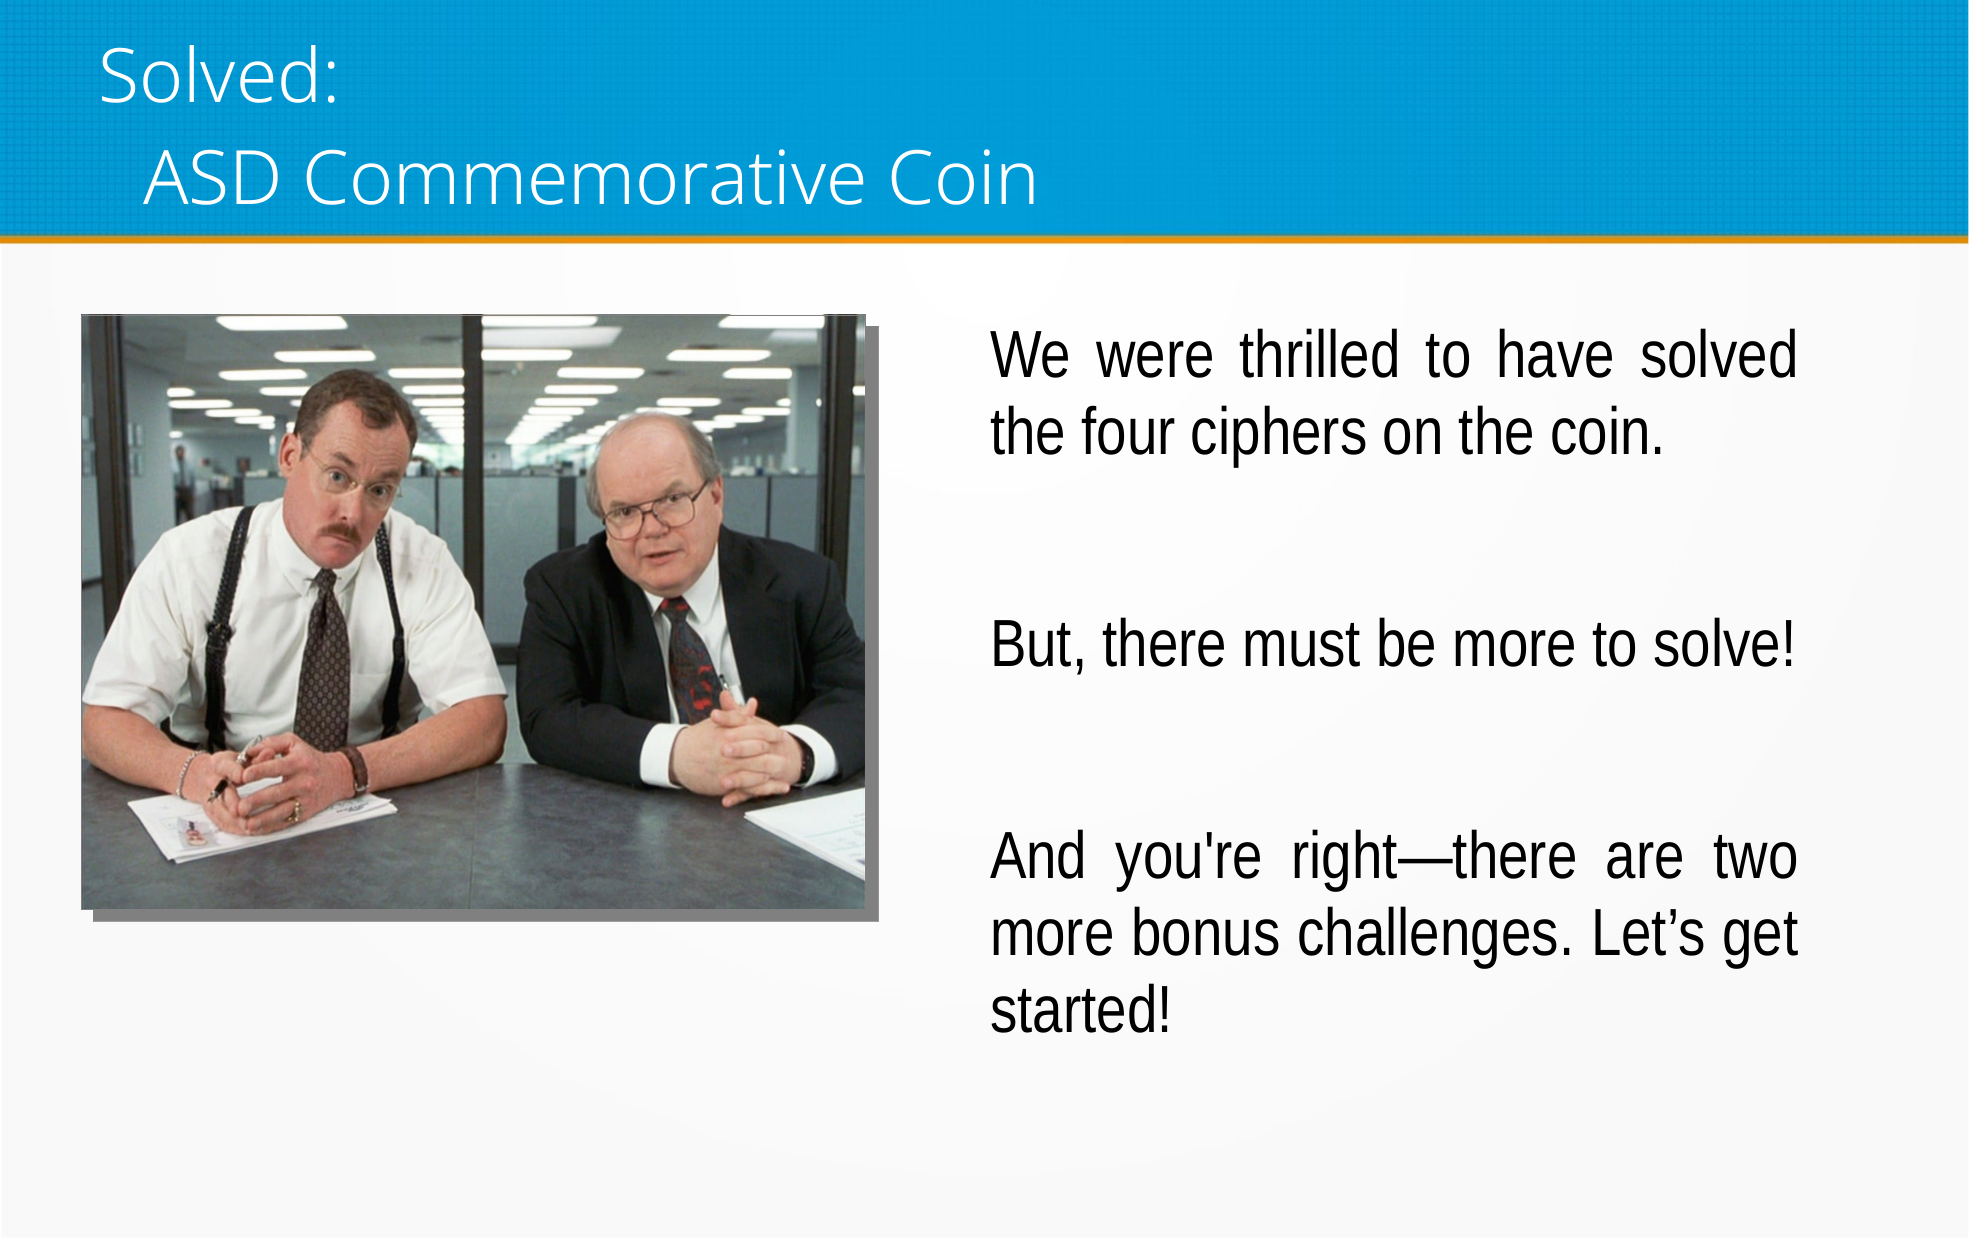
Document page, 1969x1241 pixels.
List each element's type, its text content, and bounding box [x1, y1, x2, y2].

picture [0, 233, 1969, 1241]
list We were thrilled to have solved the four ciphers on the coin. But, there must be more to solve! And you're right—there are two more bonus challenges. Let’s get started! [990, 315, 1801, 1156]
title Solved: ASD Commemorative Coin [98, 19, 1870, 227]
